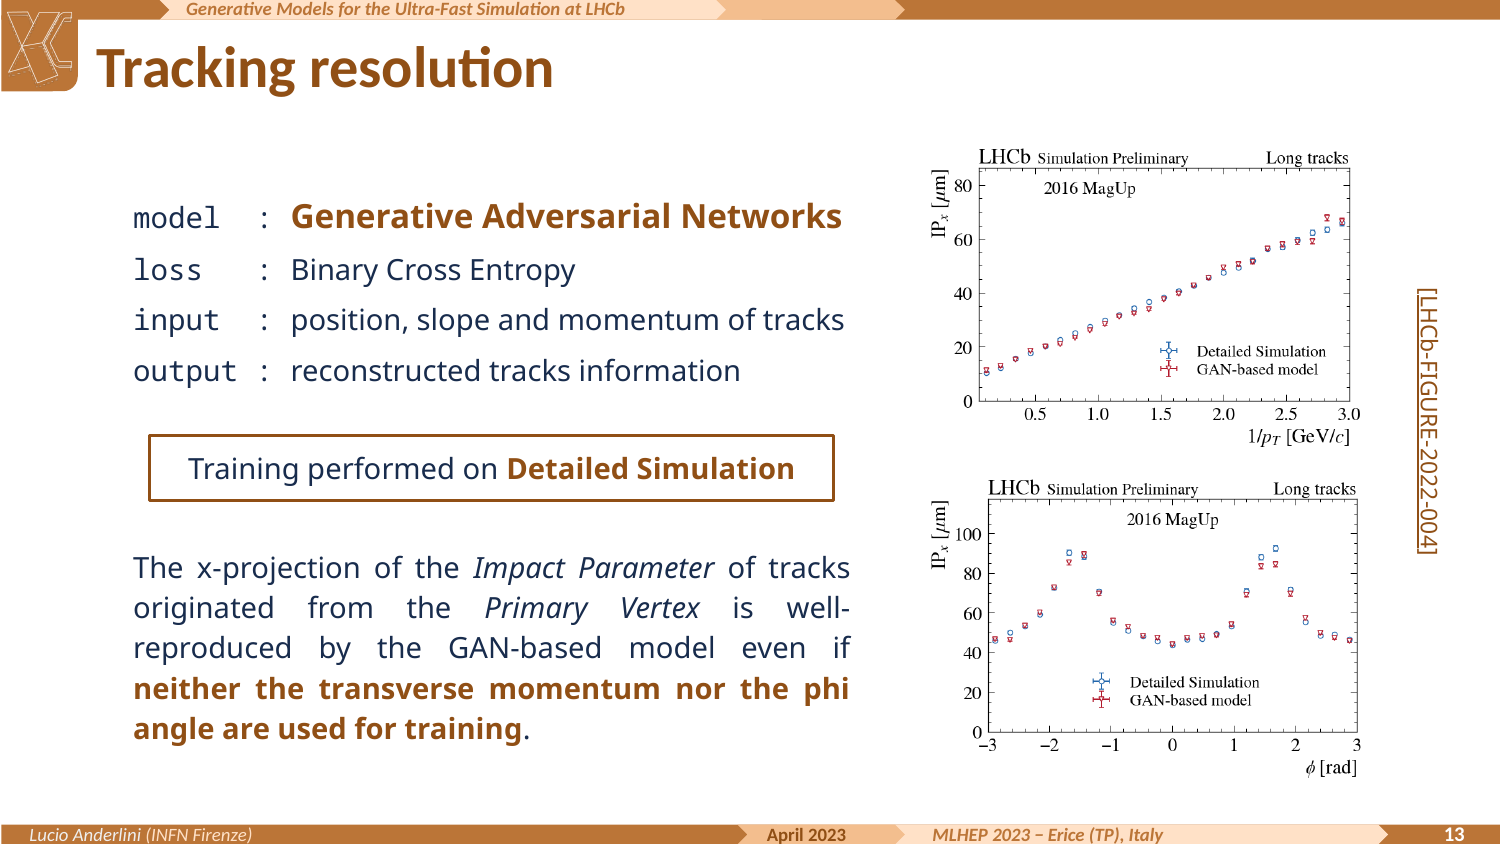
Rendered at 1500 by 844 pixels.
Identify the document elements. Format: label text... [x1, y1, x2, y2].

title Tracking resolution [81, 14, 1480, 109]
text_box The x-projection of the Impact Parameter of tracks originated from the Primary Vertex is well-reproduced by the GAN-based model even if neither the transverse momentum nor the phi angle are used for training. [118, 529, 866, 761]
text_box model : Generative Adversarial Networks loss : Binary Cross Entropy input : position, slope and momentum of tracks output : reconstructed tracks information [118, 169, 866, 408]
text_box Training performed on Detailed Simulation [149, 435, 834, 501]
picture [917, 135, 1374, 461]
picture [917, 466, 1374, 792]
text_box [LHCb-FIGURE-2022-004] [1398, 268, 1458, 576]
slide_number <number> [1389, 801, 1480, 844]
